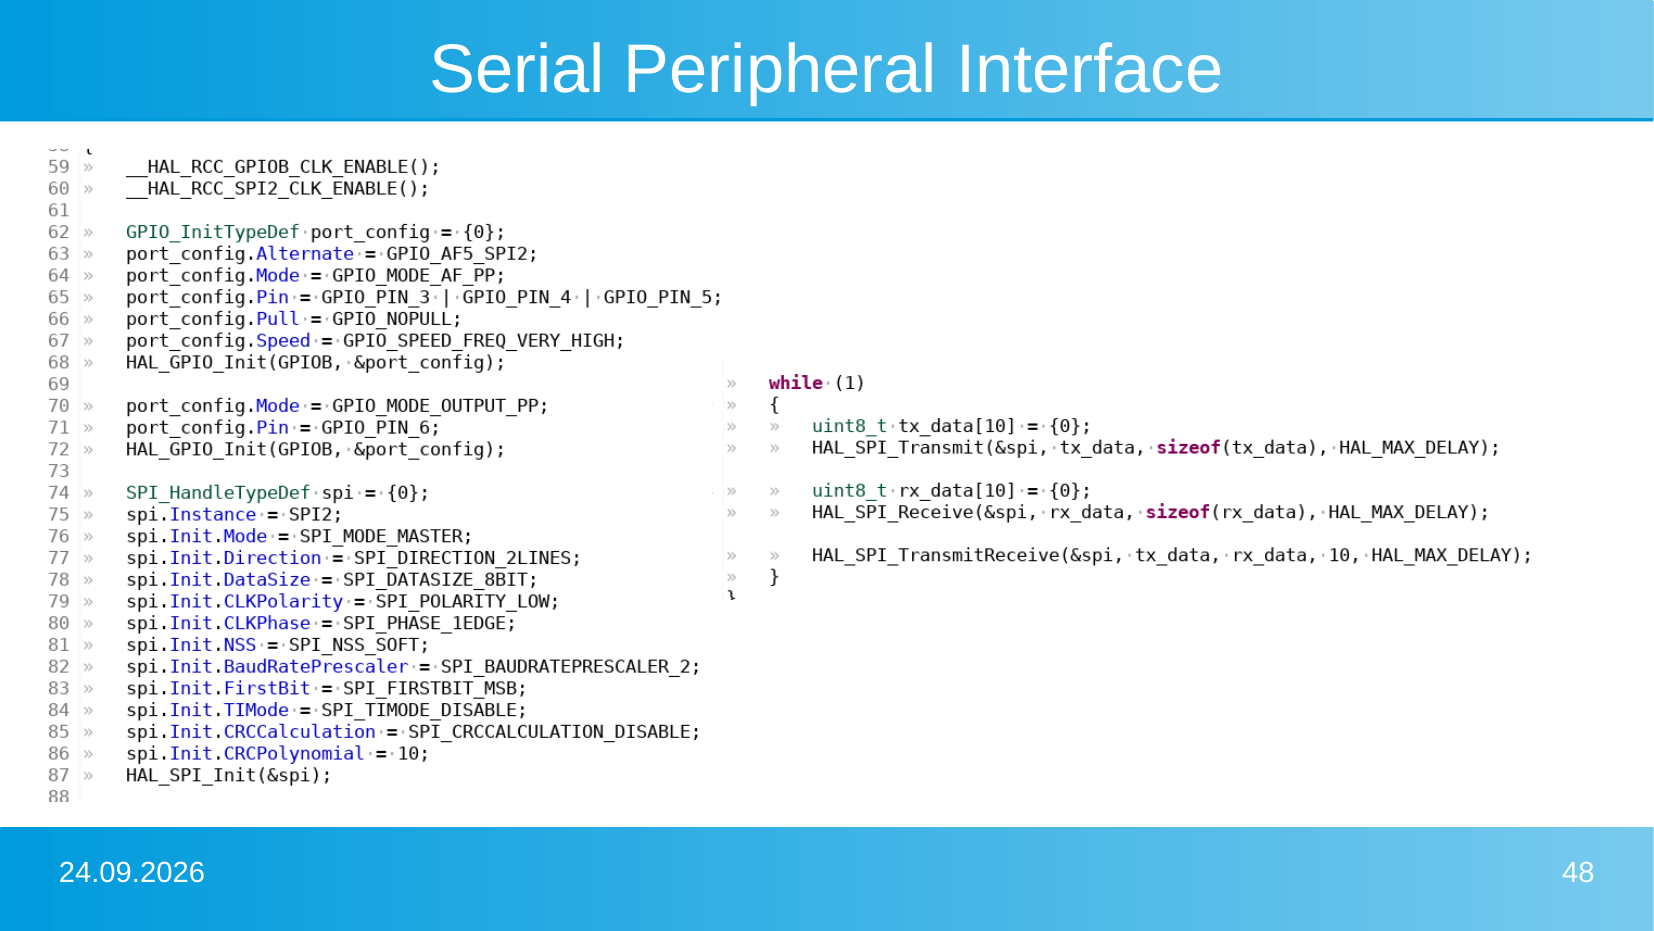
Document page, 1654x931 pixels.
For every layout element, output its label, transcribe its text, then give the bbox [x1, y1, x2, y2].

title Serial Peripheral Interface [59, 29, 1595, 108]
picture [37, 149, 1576, 802]
